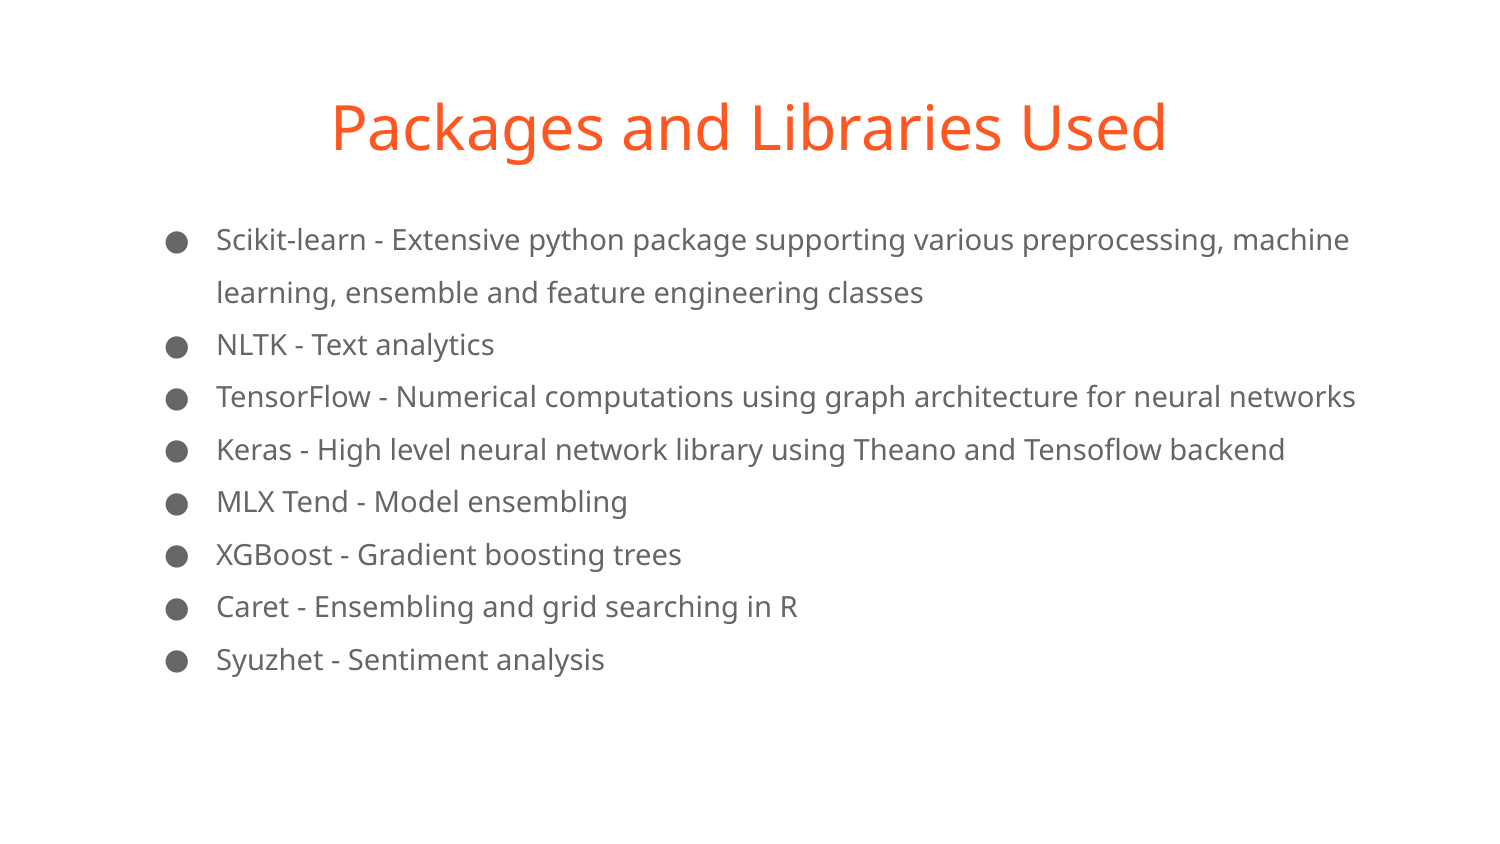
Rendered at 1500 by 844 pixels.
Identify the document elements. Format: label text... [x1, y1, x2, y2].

title Packages and Libraries Used [51, 72, 1449, 167]
list Scikit-learn - Extensive python package supporting various preprocessing, machine learning, ensemble and feature engineering classes NLTK - Text analytics TensorFlow - Numerical computations using graph architecture for neural networks Keras - High level neural network library using Theano and Tensoflow backend MLX Tend - Model ensembling XGBoost - Gradient boosting trees Caret - Ensembling and grid searching in R Syuzhet - Sentiment analysis [51, 189, 1449, 750]
